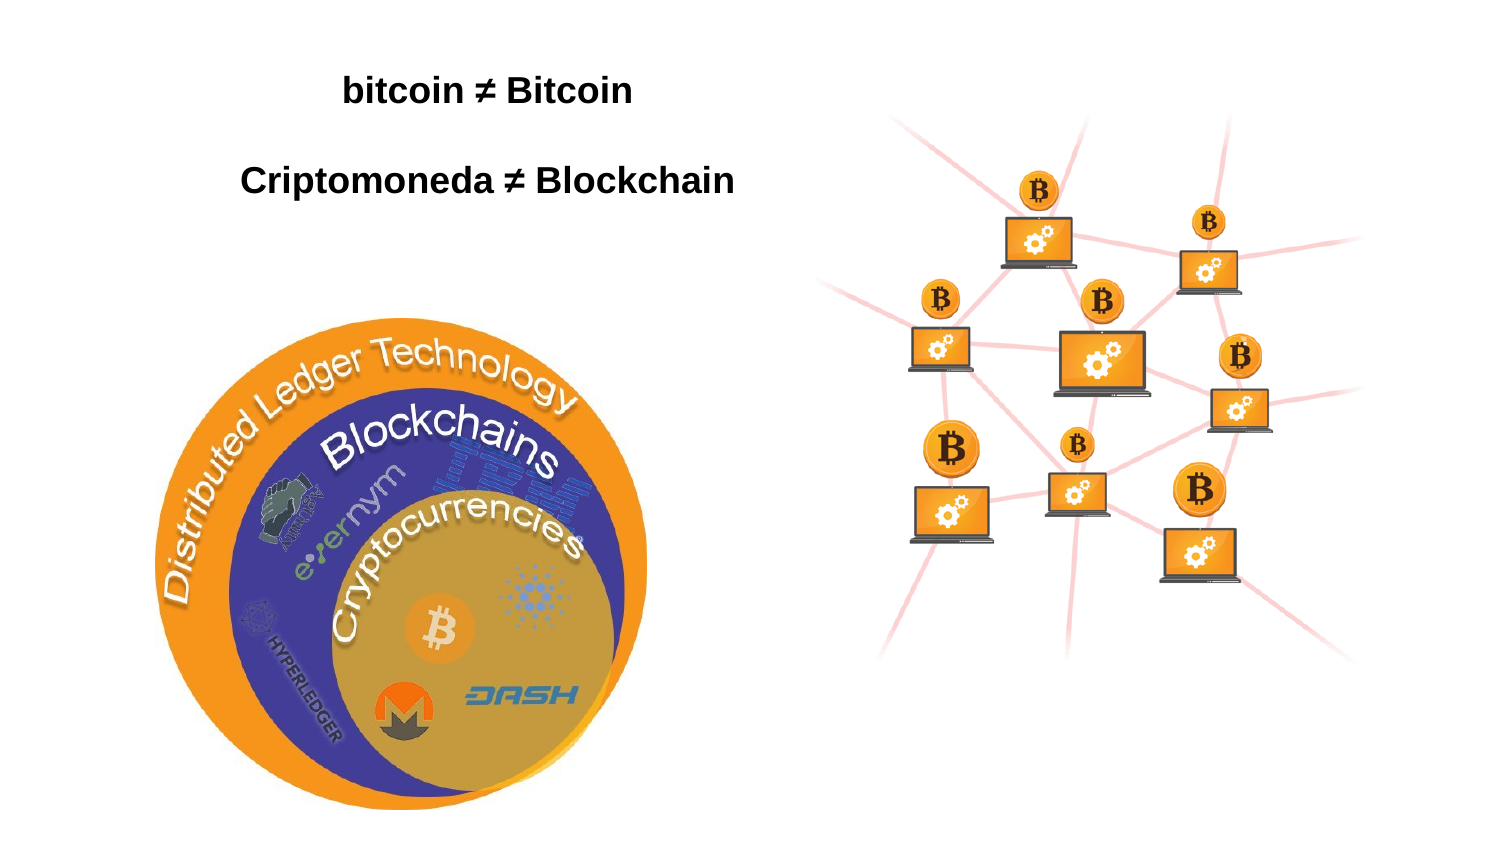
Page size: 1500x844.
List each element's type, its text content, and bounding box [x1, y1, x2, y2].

picture [155, 318, 647, 810]
picture [798, 96, 1380, 679]
text_box bitcoin ≠ Bitcoin Criptomoneda ≠ Blockchain [78, 51, 898, 167]
